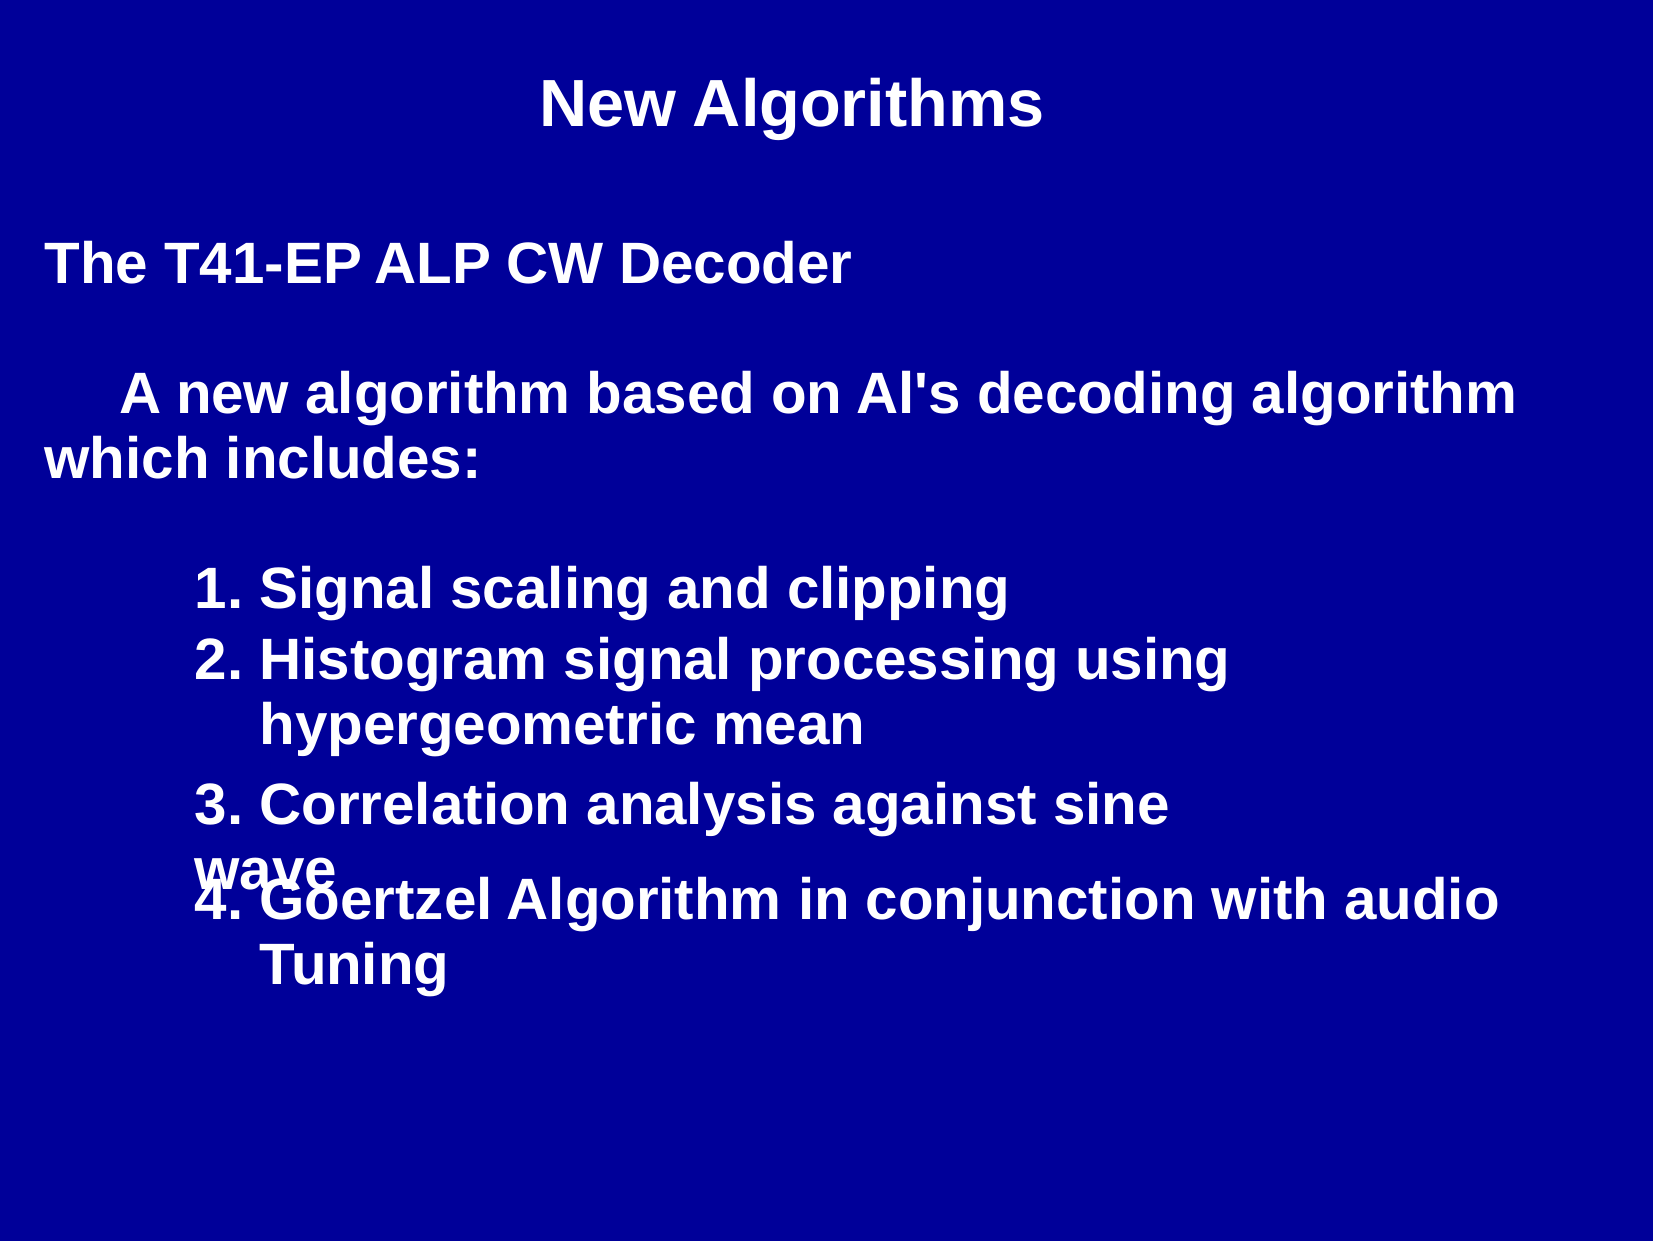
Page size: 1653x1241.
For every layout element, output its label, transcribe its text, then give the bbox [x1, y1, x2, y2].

text_box 3. Correlation analysis against sine wave [179, 765, 1345, 846]
text_box 4. Goertzel Algorithm in conjunction with audio Tuning [180, 860, 1518, 1006]
text_box The T41-EP ALP CW Decoder A new algorithm based on Al's decoding algorithm which includes: 1. Signal scaling and clipping [29, 149, 1605, 830]
text_box 2. Histogram signal processing using hypergeometric mean [179, 620, 1263, 765]
text_box New Algorithms [525, 59, 1066, 224]
